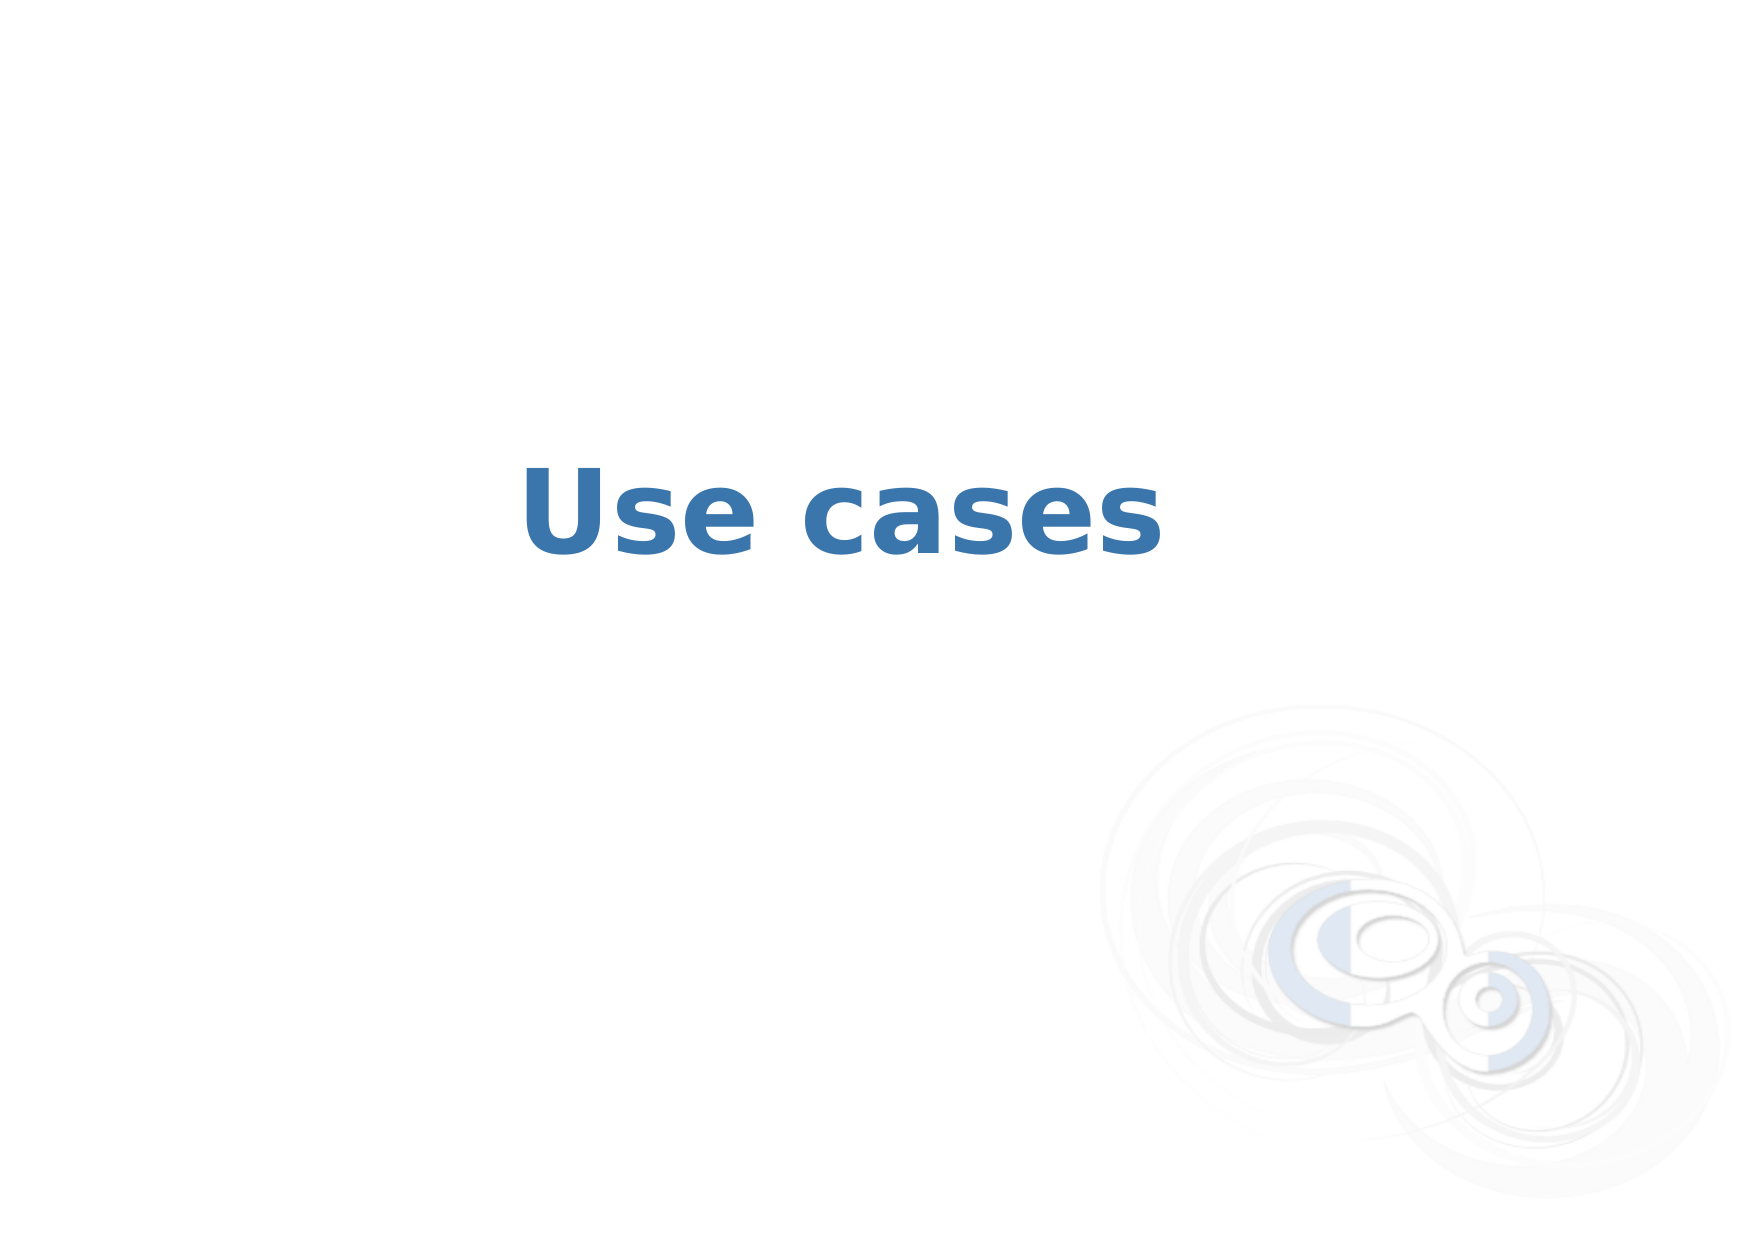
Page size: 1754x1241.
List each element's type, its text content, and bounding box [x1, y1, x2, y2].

title Use cases [516, 259, 1630, 768]
list > Shapefile GUI (shp2pgsql) > GDAL/OGR > OSM (osm2pgsql, osmosis…) [1092, 679, 1754, 1241]
